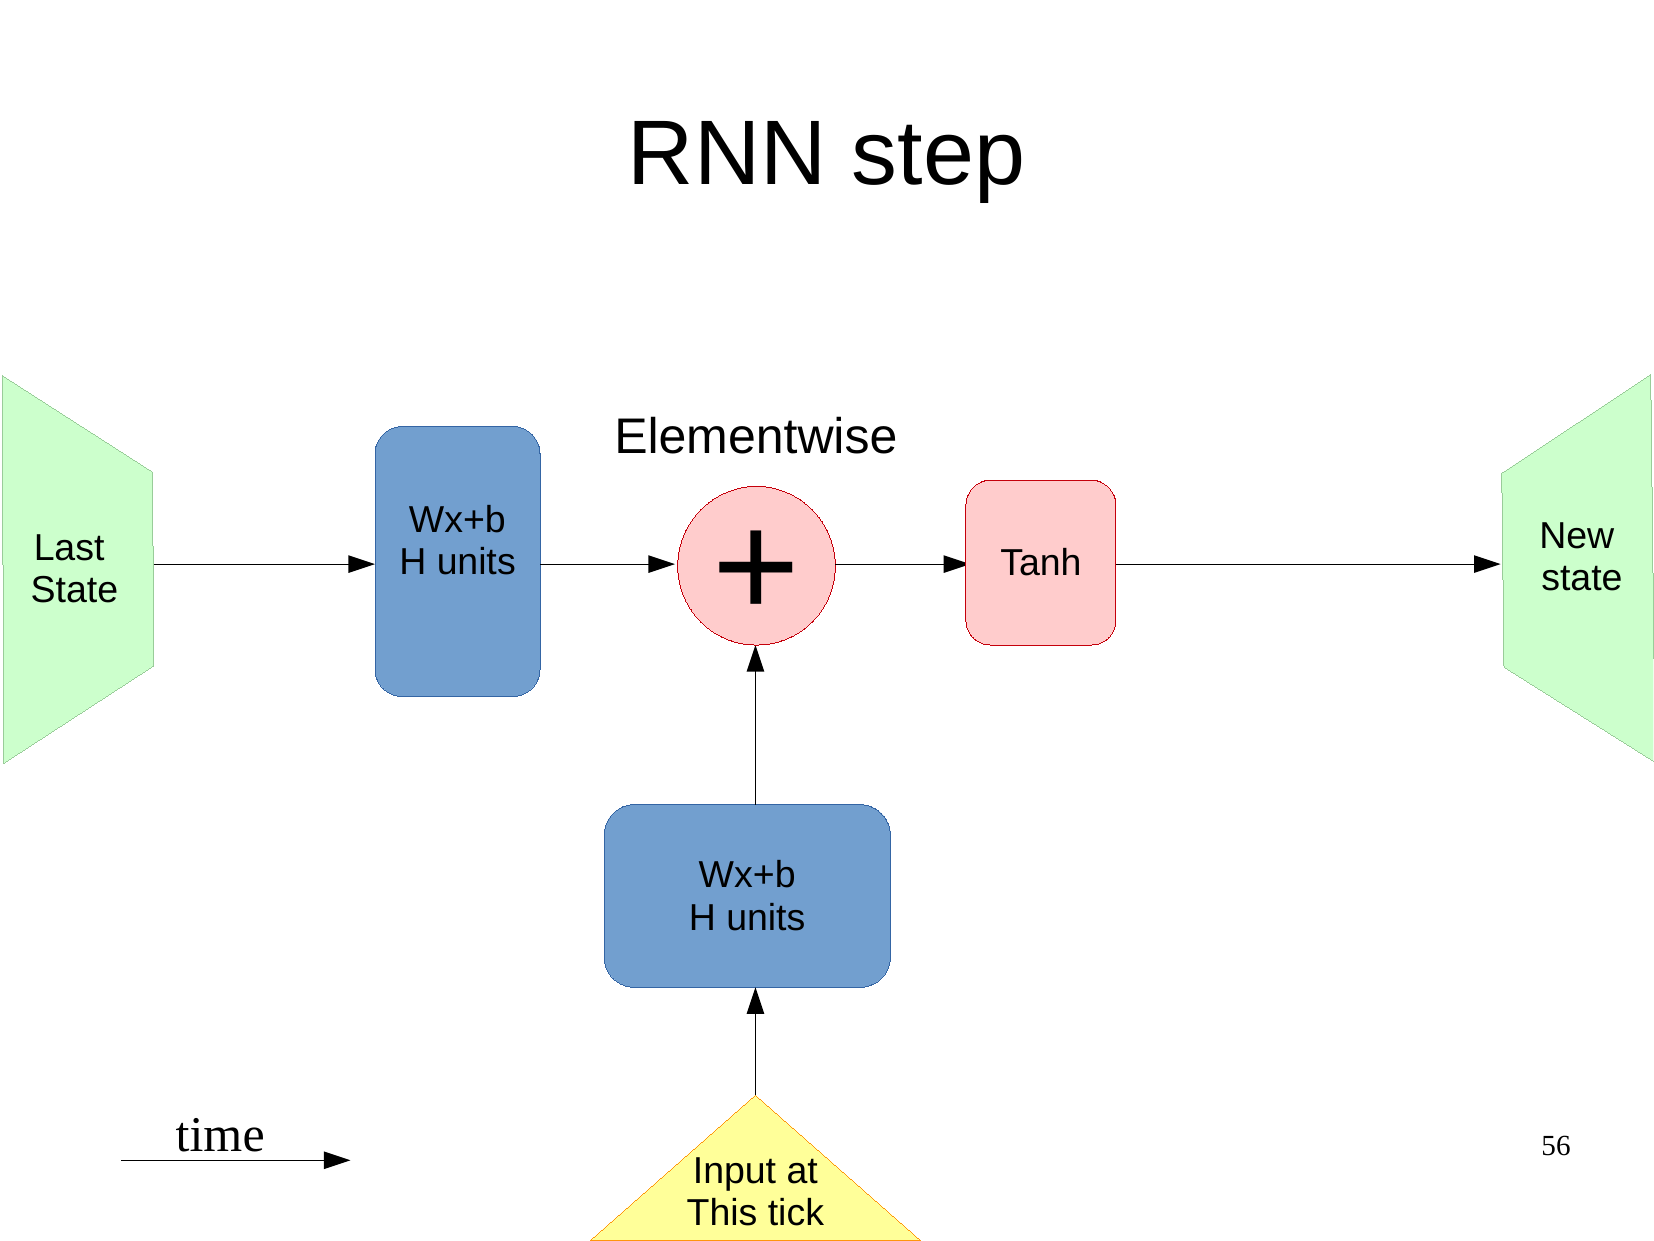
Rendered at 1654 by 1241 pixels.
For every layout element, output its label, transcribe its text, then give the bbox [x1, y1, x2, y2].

text_box Wx+b H units [604, 804, 891, 988]
text_box Last State [0, 519, 169, 661]
text_box [2, 375, 153, 519]
text_box Elementwise [599, 400, 913, 472]
text_box + [677, 486, 836, 646]
text_box [1503, 606, 1654, 762]
title RNN step [82, 49, 1571, 257]
text_box Tanh [965, 480, 1116, 646]
text_box New state [1483, 507, 1654, 606]
text_box Wx+b H units [375, 426, 541, 697]
text_box [3, 661, 154, 764]
text_box [1501, 374, 1653, 507]
text_box time [160, 1107, 280, 1164]
text_box Input at This tick [590, 1095, 921, 1241]
